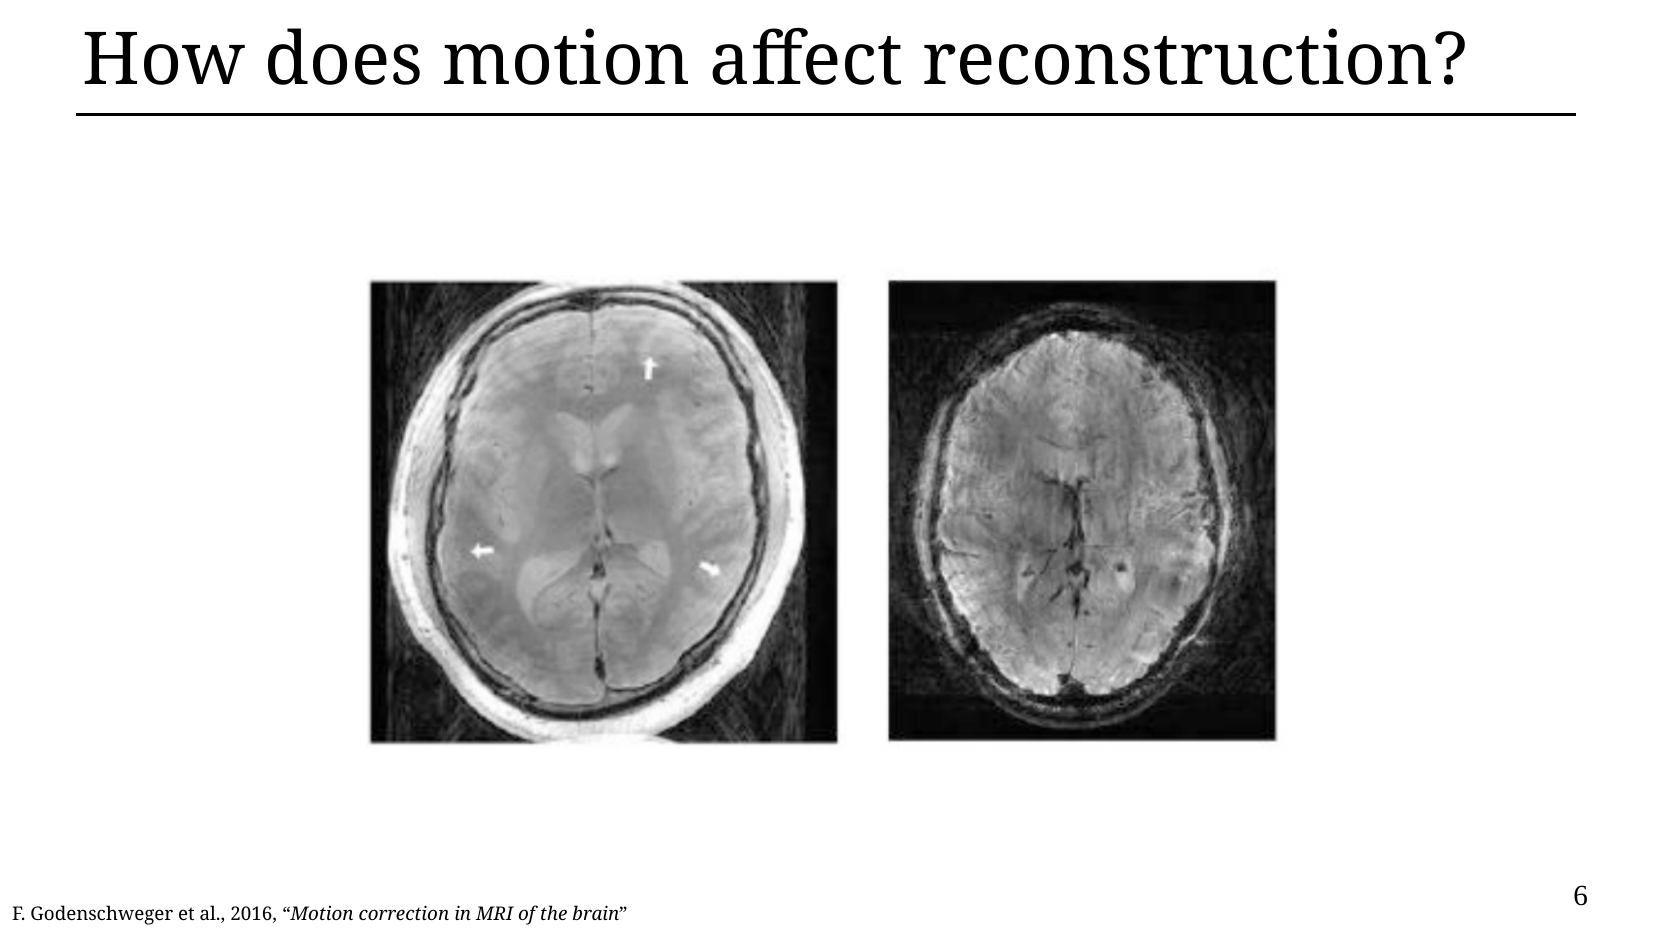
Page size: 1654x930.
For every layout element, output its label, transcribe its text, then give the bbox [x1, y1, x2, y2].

picture [365, 275, 846, 752]
picture [880, 266, 1288, 756]
text_box F. Godenschweger et al., 2016, “Motion correction in MRI of the brain” [0, 892, 1528, 930]
title How does motion affect reconstruction? [82, 7, 1571, 106]
